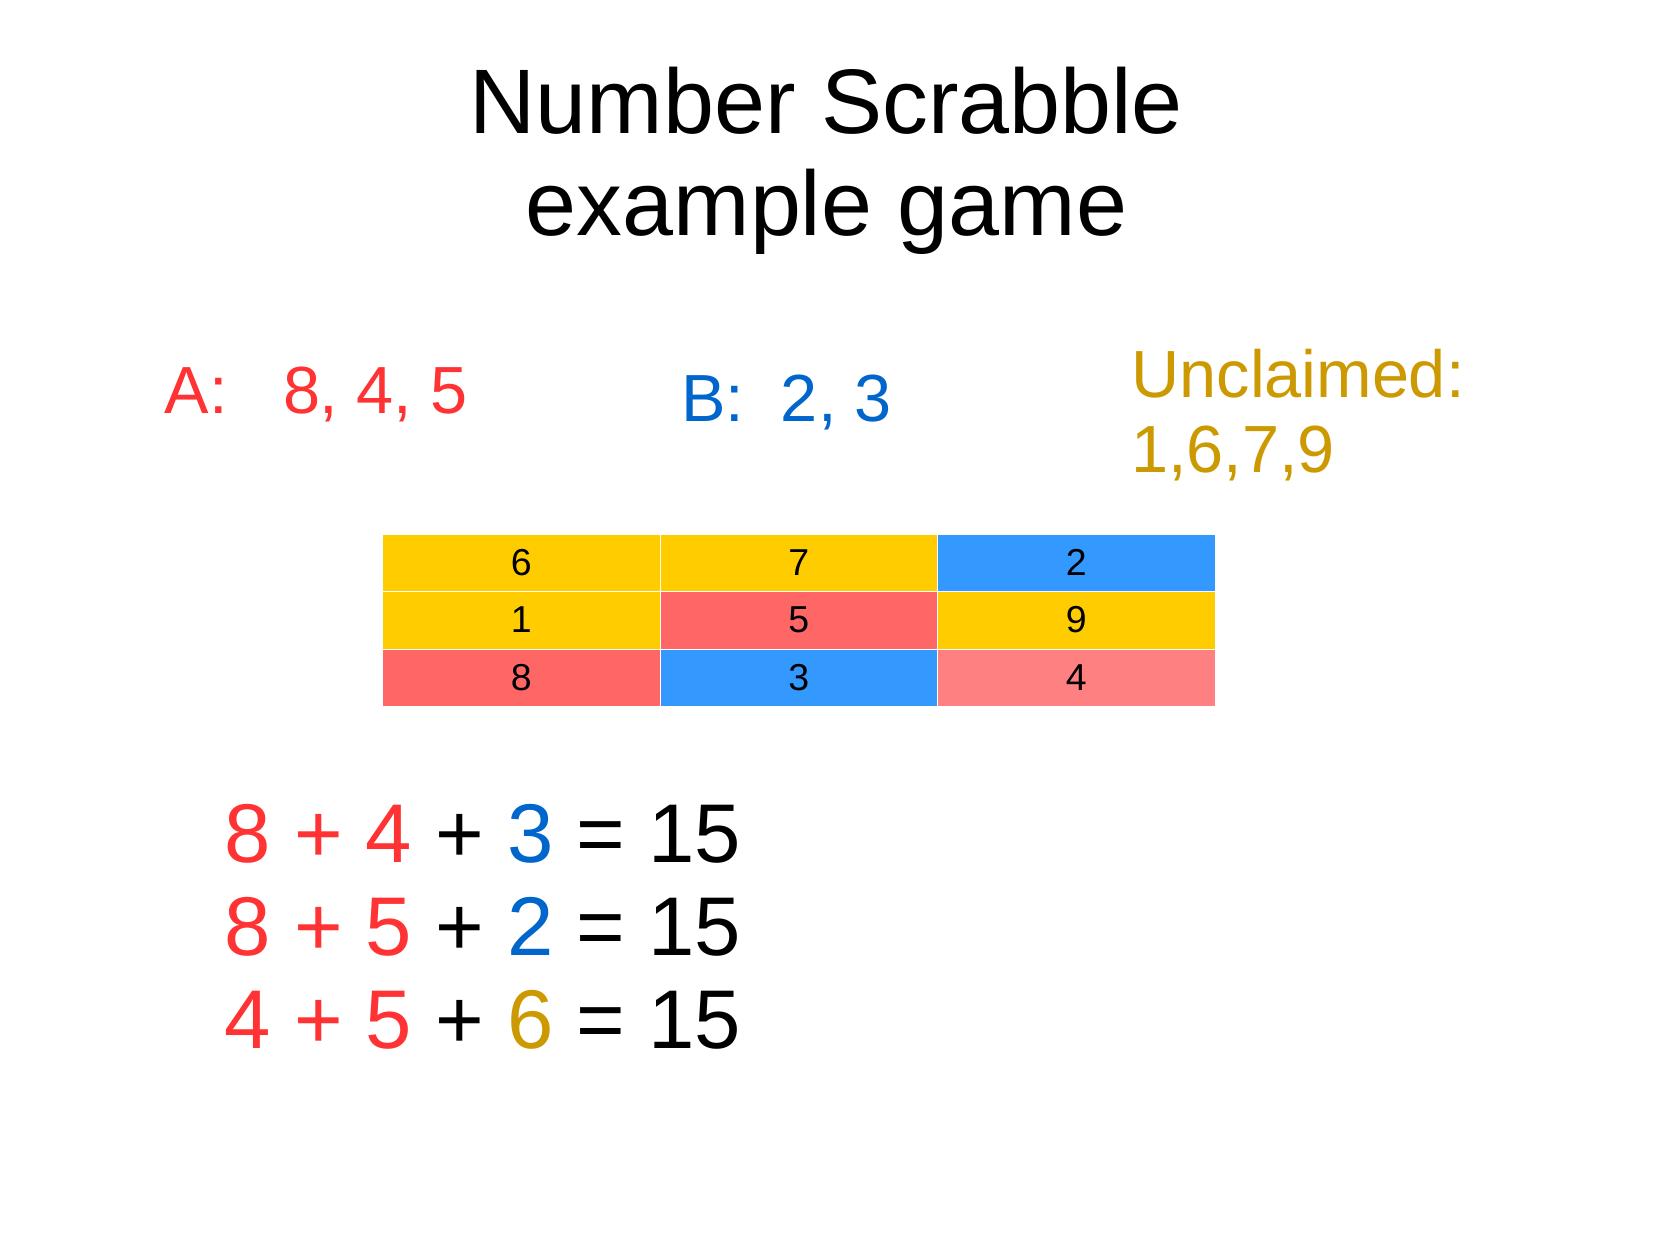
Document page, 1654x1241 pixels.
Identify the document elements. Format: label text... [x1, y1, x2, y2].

table_header 2 [938, 535, 1215, 591]
table_cell 1 [383, 592, 660, 649]
text_box Unclaimed: 1,6,7,9 [1116, 330, 1541, 499]
text_box A: 8, 4, 5 [150, 346, 571, 511]
table_header 7 [661, 535, 937, 591]
table_cell 9 [938, 592, 1215, 649]
table_cell 5 [661, 592, 937, 649]
title Number Scrabble example game [82, 49, 1571, 257]
table_cell 8 [383, 650, 660, 706]
table_cell 3 [661, 650, 937, 706]
text_box B: 2, 3 [666, 354, 946, 518]
table_header 6 [383, 535, 660, 591]
text_box 8 + 4 + 3 = 15 8 + 5 + 2 = 15 4 + 5 + 6 = 15 [210, 780, 757, 1075]
table_cell 4 [938, 650, 1215, 706]
